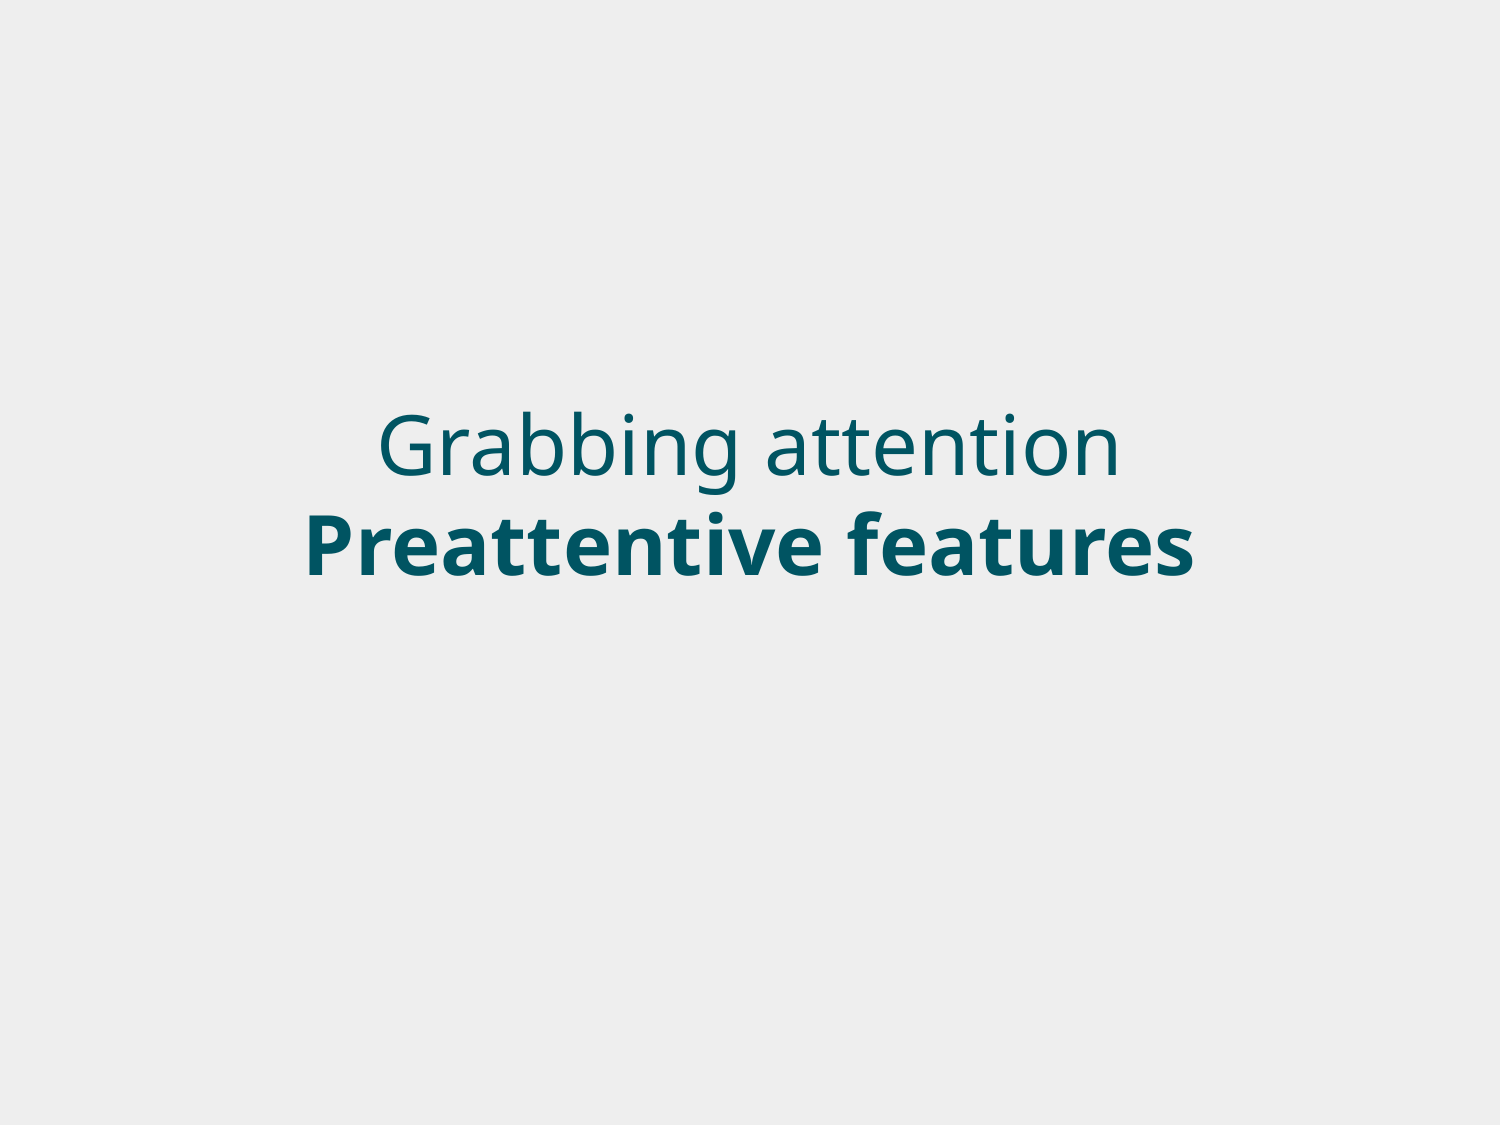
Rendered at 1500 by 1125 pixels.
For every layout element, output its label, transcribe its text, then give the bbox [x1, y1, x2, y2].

title Grabbing attention Preattentive features [51, 510, 1449, 616]
